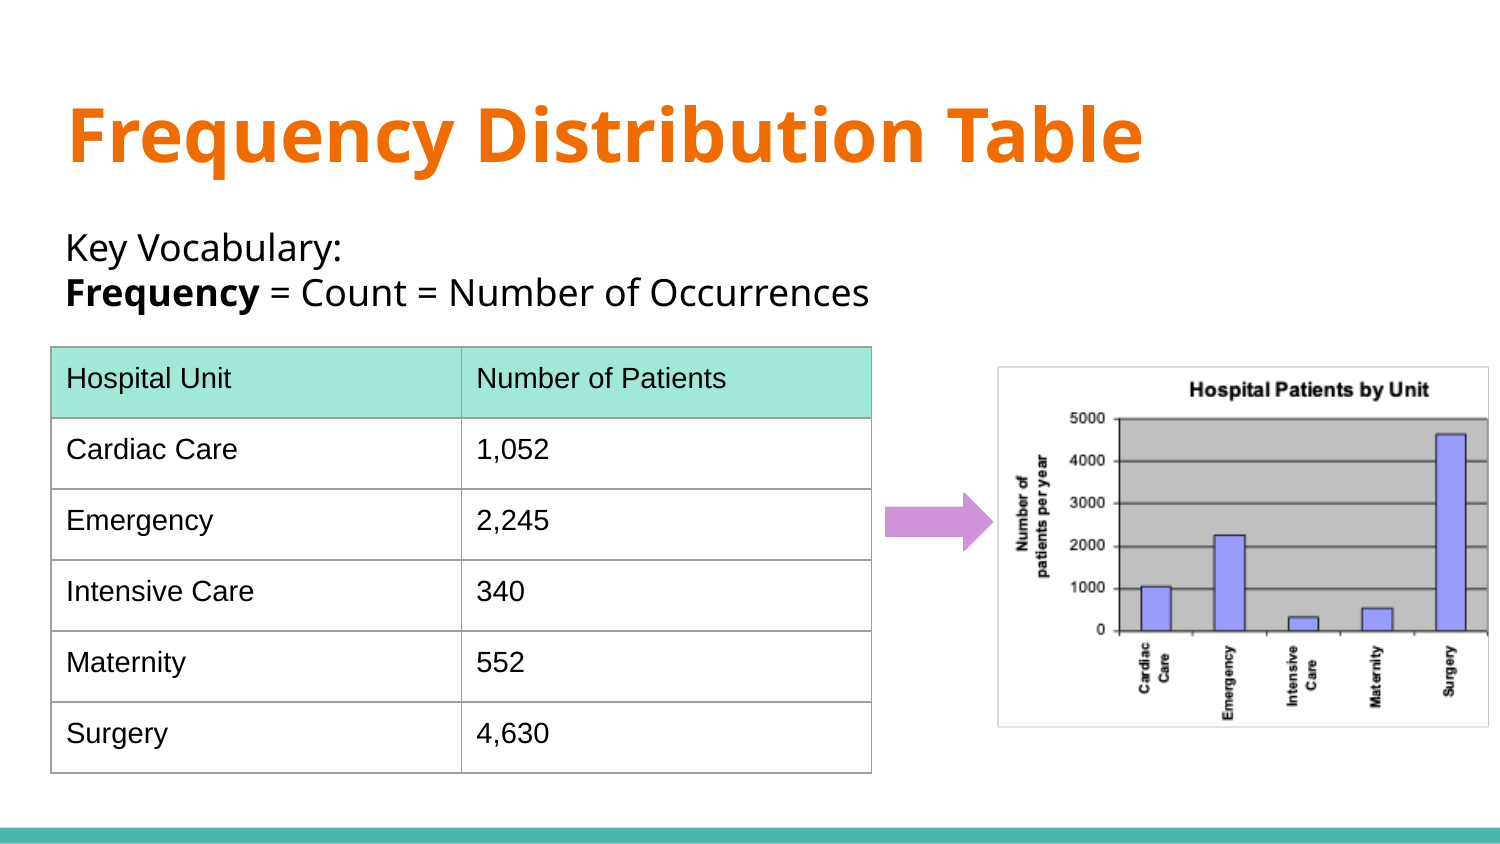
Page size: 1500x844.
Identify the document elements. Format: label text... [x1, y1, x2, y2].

table_cell Cardiac Care [52, 419, 461, 488]
text_box [885, 493, 993, 551]
table_header Number of Patients [462, 350, 871, 417]
table_cell 1,052 [462, 419, 871, 488]
table_cell 4,630 [462, 703, 871, 772]
table_header Hospital Unit [52, 350, 461, 417]
picture [992, 361, 1495, 732]
table_cell 340 [462, 561, 871, 630]
table_cell Surgery [52, 703, 461, 772]
table_cell 2,245 [462, 490, 871, 559]
table_cell Intensive Care [52, 561, 461, 630]
table_cell 552 [462, 632, 871, 701]
table_cell Emergency [52, 490, 461, 559]
title Frequency Distribution Table [51, 72, 1449, 189]
text_box Key Vocabulary: Frequency = Count = Number of Occurrences [49, 208, 1255, 350]
table_cell Maternity [52, 632, 461, 701]
